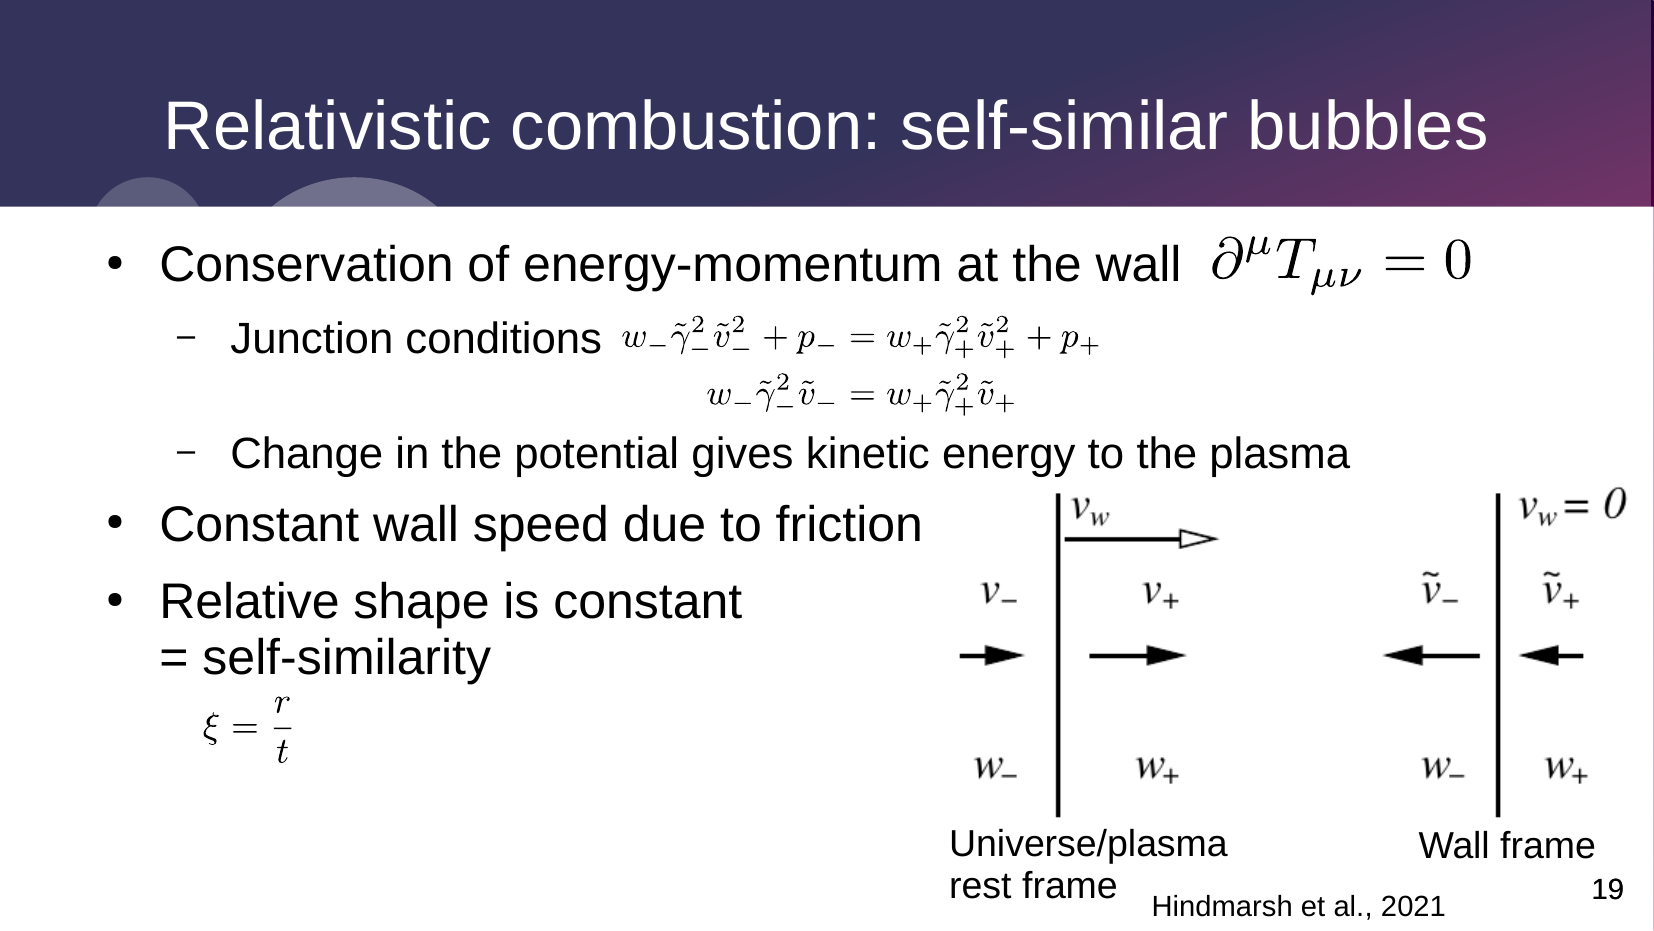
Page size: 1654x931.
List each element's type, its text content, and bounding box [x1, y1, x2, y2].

text_box Universe/plasma rest frame [934, 814, 1258, 931]
picture [619, 314, 1100, 418]
picture [928, 479, 1652, 832]
picture [202, 696, 292, 764]
text_box Wall frame [1403, 817, 1611, 874]
list Conservation of energy-momentum at the wall Junction conditions Change in the potential gives kinetic energy to the plasma Constant wall speed due to friction Relative shape is constant = self-similarity [88, 236, 1565, 827]
title Relativistic combustion: self-similar bubbles [88, 44, 1565, 207]
text_box Hindmarsh et al., 2021 [1258, 883, 1462, 931]
picture [1207, 233, 1473, 298]
